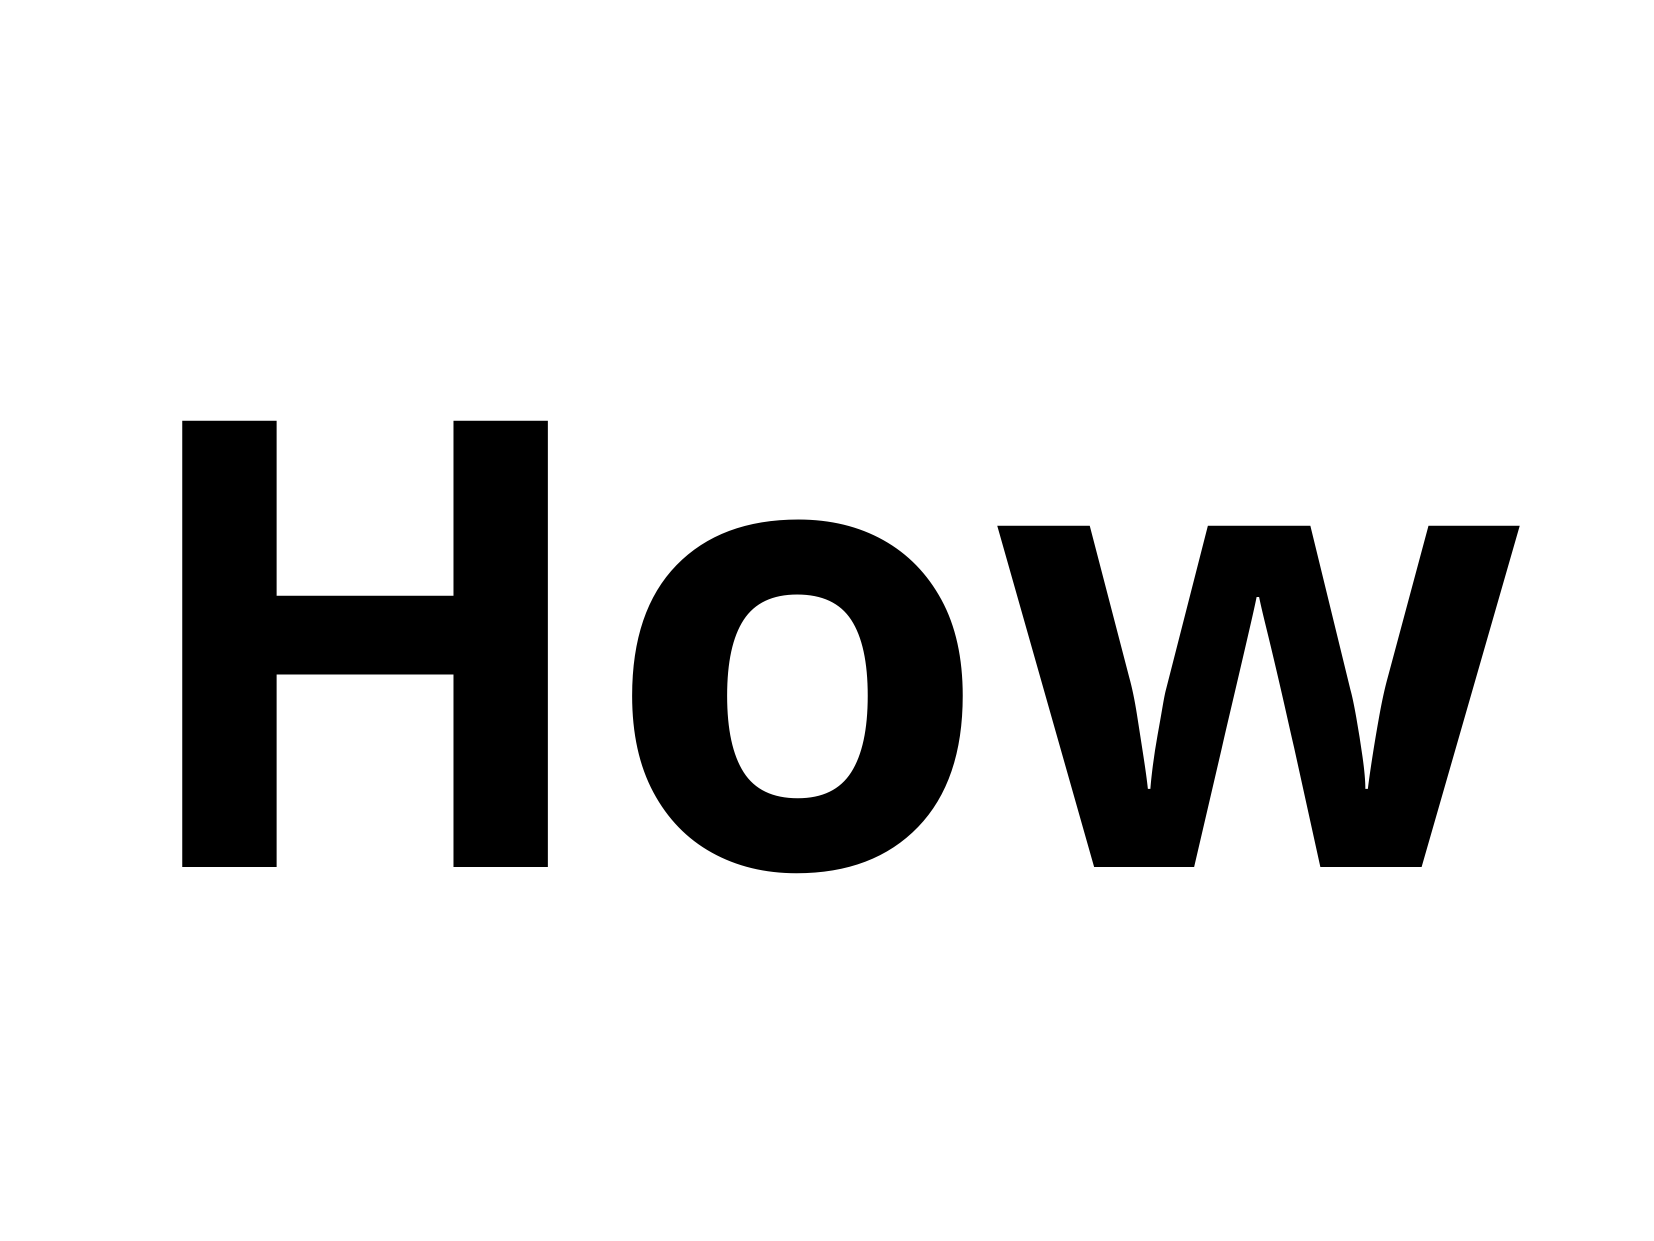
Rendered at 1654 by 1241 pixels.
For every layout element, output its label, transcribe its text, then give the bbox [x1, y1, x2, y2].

title How [82, 49, 1571, 1201]
